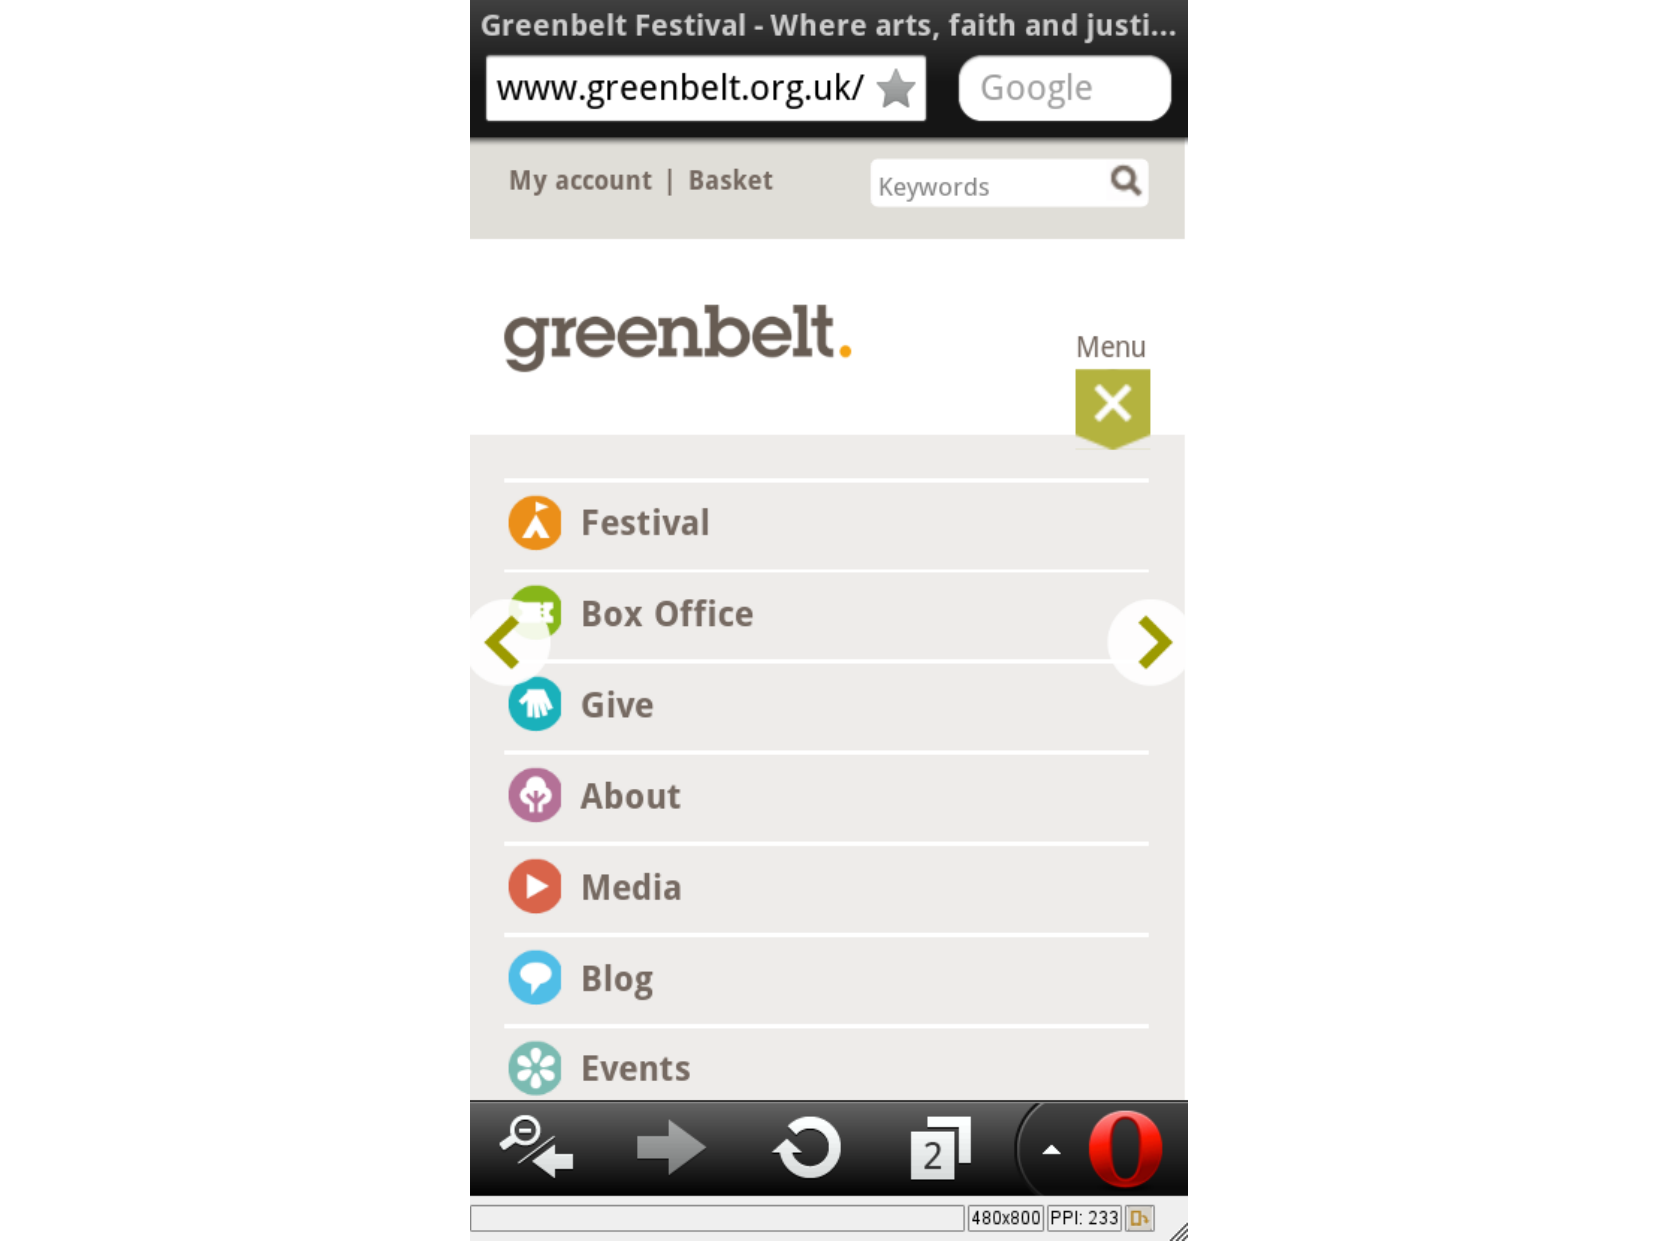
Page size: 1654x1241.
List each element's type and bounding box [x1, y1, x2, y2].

picture [470, 0, 1188, 1241]
